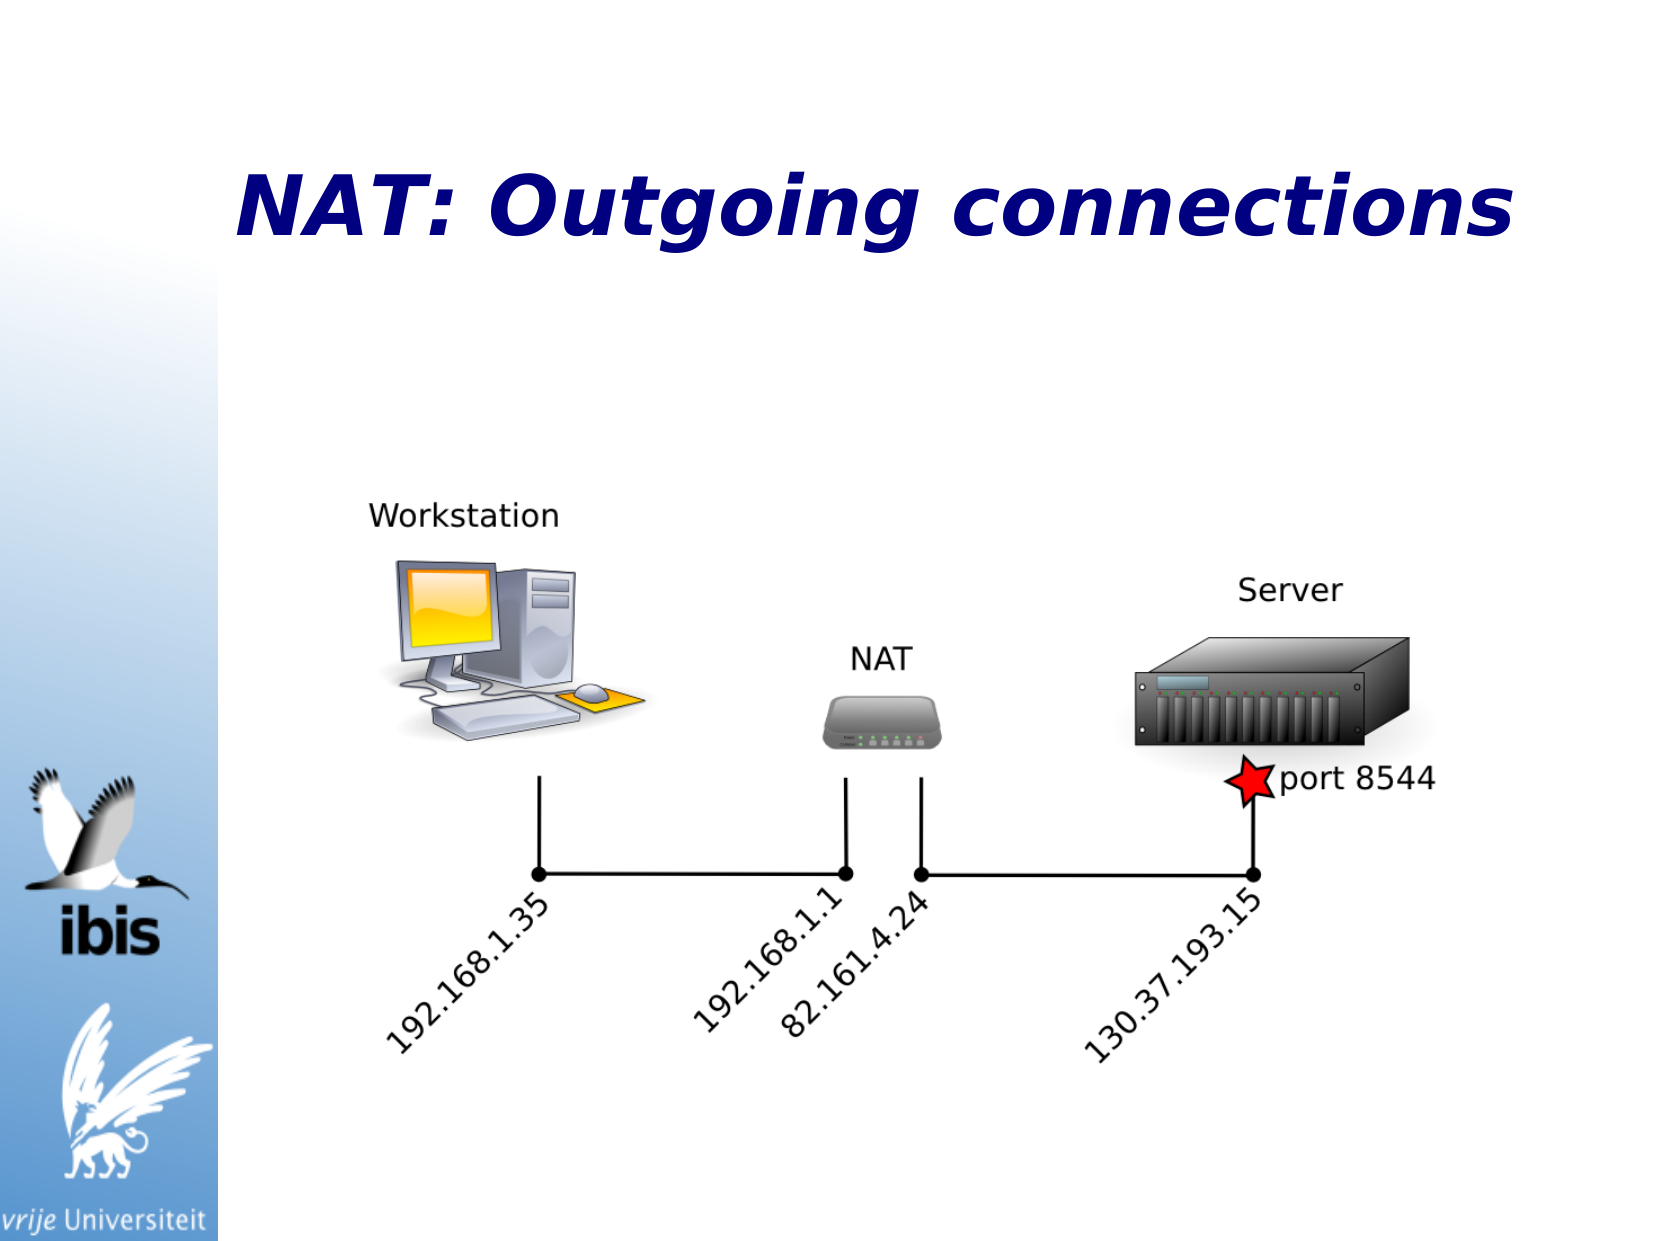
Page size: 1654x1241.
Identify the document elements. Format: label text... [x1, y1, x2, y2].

title NAT: Outgoing connections [219, 102, 1534, 311]
picture [311, 324, 1465, 1098]
picture [0, 0, 218, 1241]
